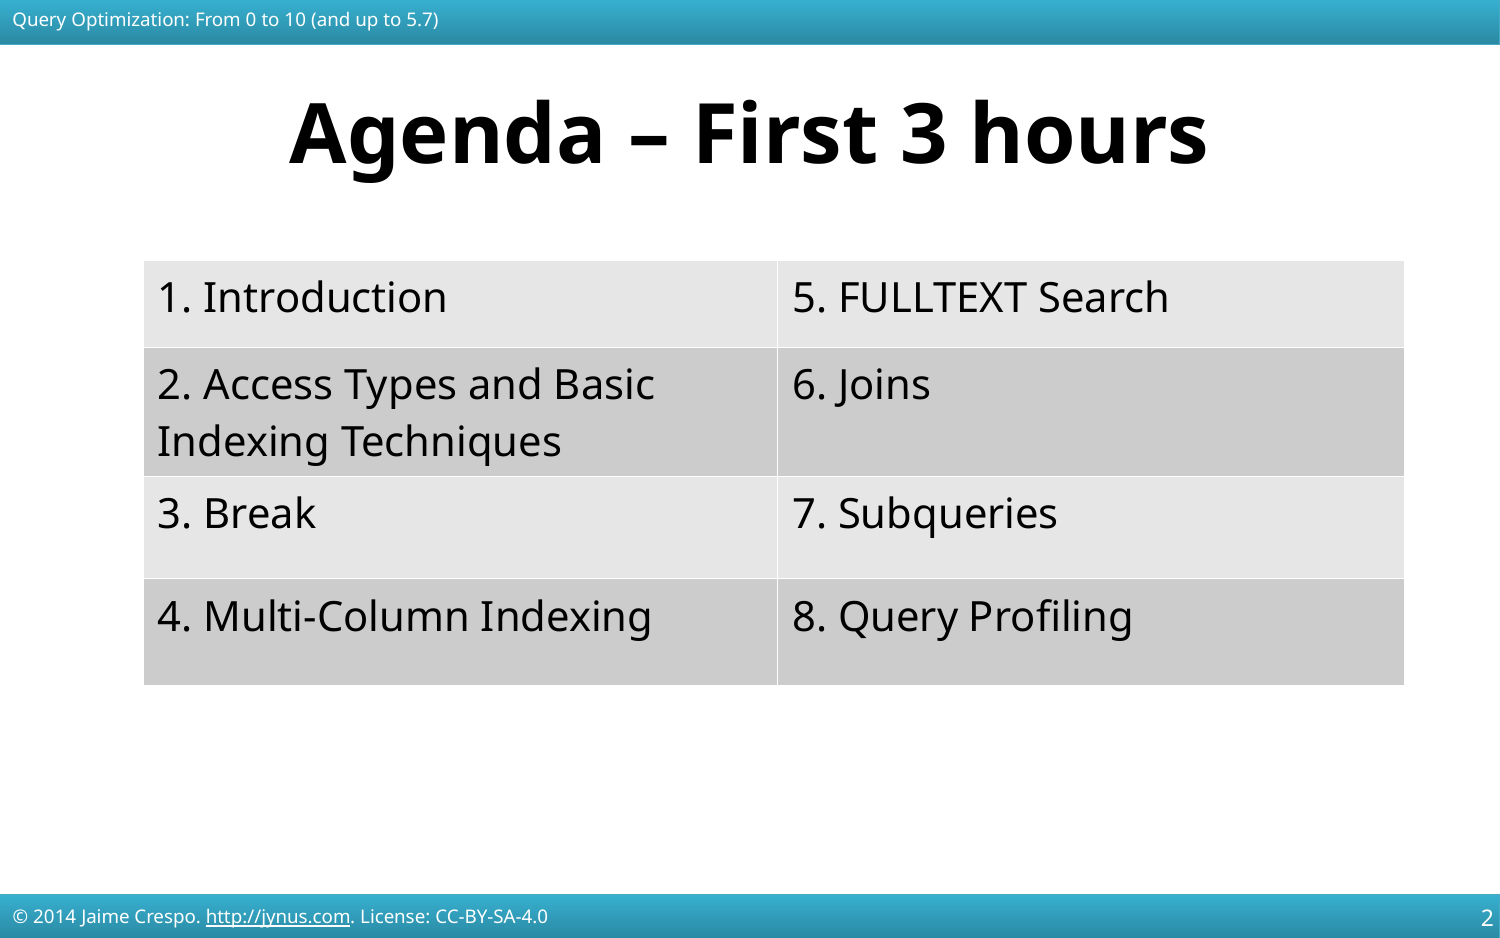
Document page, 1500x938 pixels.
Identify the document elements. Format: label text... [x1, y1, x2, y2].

table_header 5. FULLTEXT Search [778, 261, 1404, 347]
table_cell 4. Multi-Column Indexing [144, 579, 777, 685]
table_cell 3. Break [144, 477, 777, 578]
slide_number [1389, 897, 1490, 934]
title Agenda – First 3 hours [75, 41, 1425, 219]
table_cell 2. Access Types and Basic Indexing Techniques [144, 348, 777, 476]
table_cell 6. Joins [778, 348, 1404, 476]
table_cell 7. Subqueries [778, 477, 1404, 578]
table_header 1. Introduction [144, 261, 777, 347]
table_cell 8. Query Profiling [778, 579, 1404, 685]
